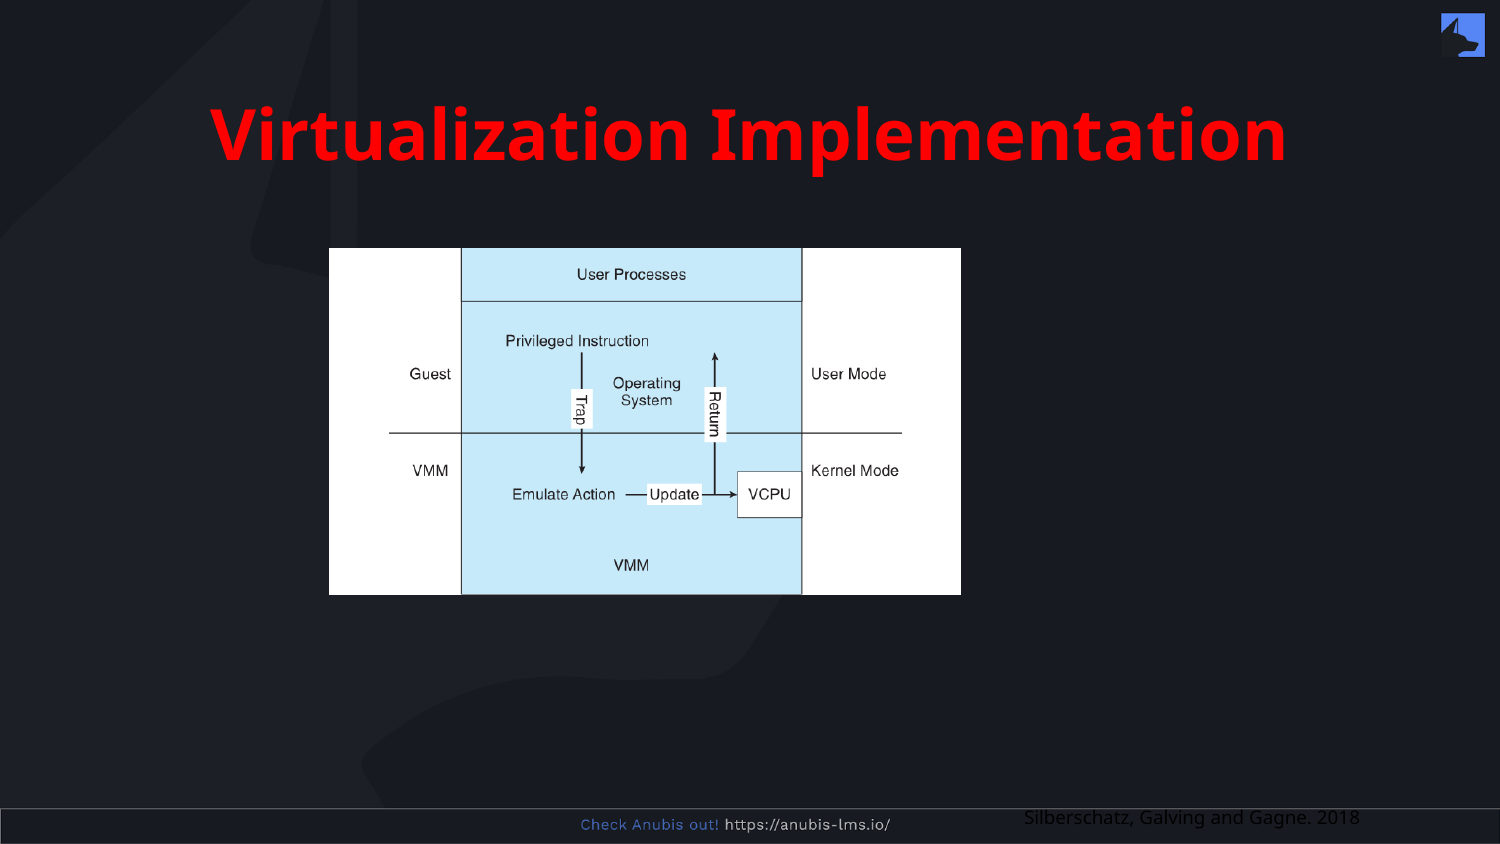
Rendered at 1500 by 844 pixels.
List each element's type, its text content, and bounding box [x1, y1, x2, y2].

text_box Silberschatz, Galving and Gagne. 2018 [1014, 796, 1453, 839]
picture [0, 0, 1500, 844]
title Virtualization Implementation [109, 38, 1391, 226]
